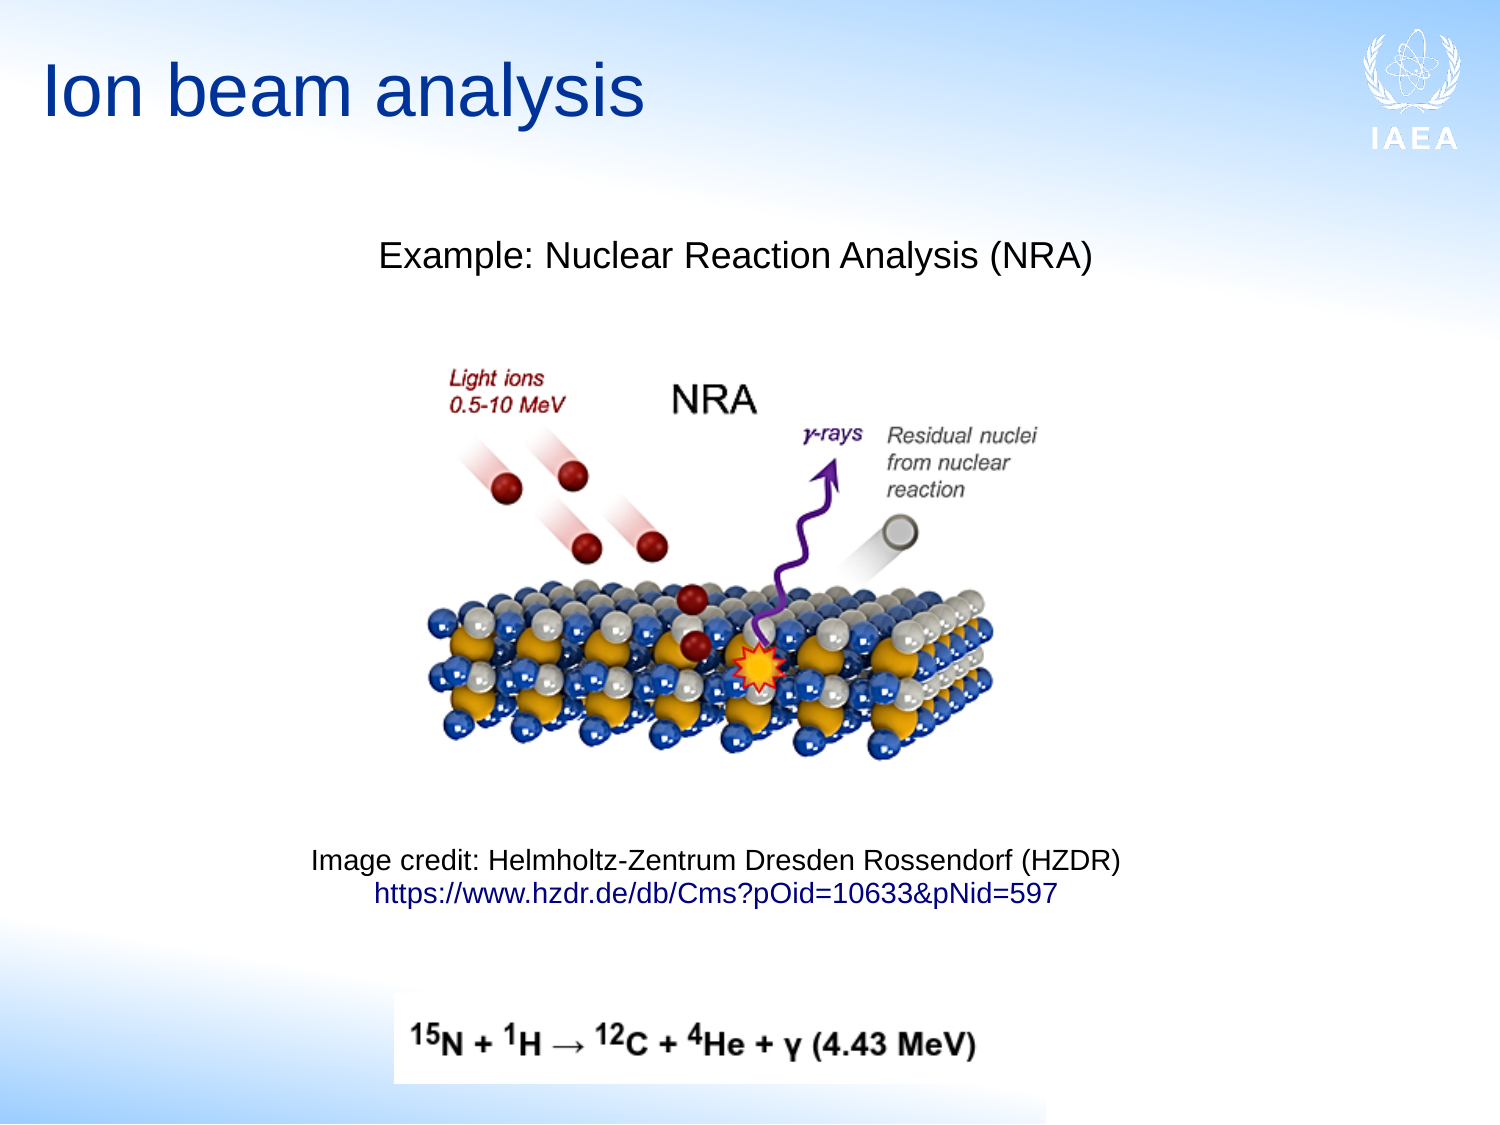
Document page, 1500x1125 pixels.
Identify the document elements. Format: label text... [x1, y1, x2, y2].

title Ion beam analysis [41, 19, 1046, 161]
picture [394, 993, 1011, 1084]
picture [1363, 29, 1461, 149]
text_box Image credit: Helmholtz-Zentrum Dresden Rossendorf (HZDR) https://www.hzdr.de/db/Cms?pOid=10633&pNid=597 [296, 836, 1138, 917]
picture [419, 358, 1045, 763]
text_box Example: Nuclear Reaction Analysis (NRA) [363, 227, 1109, 284]
